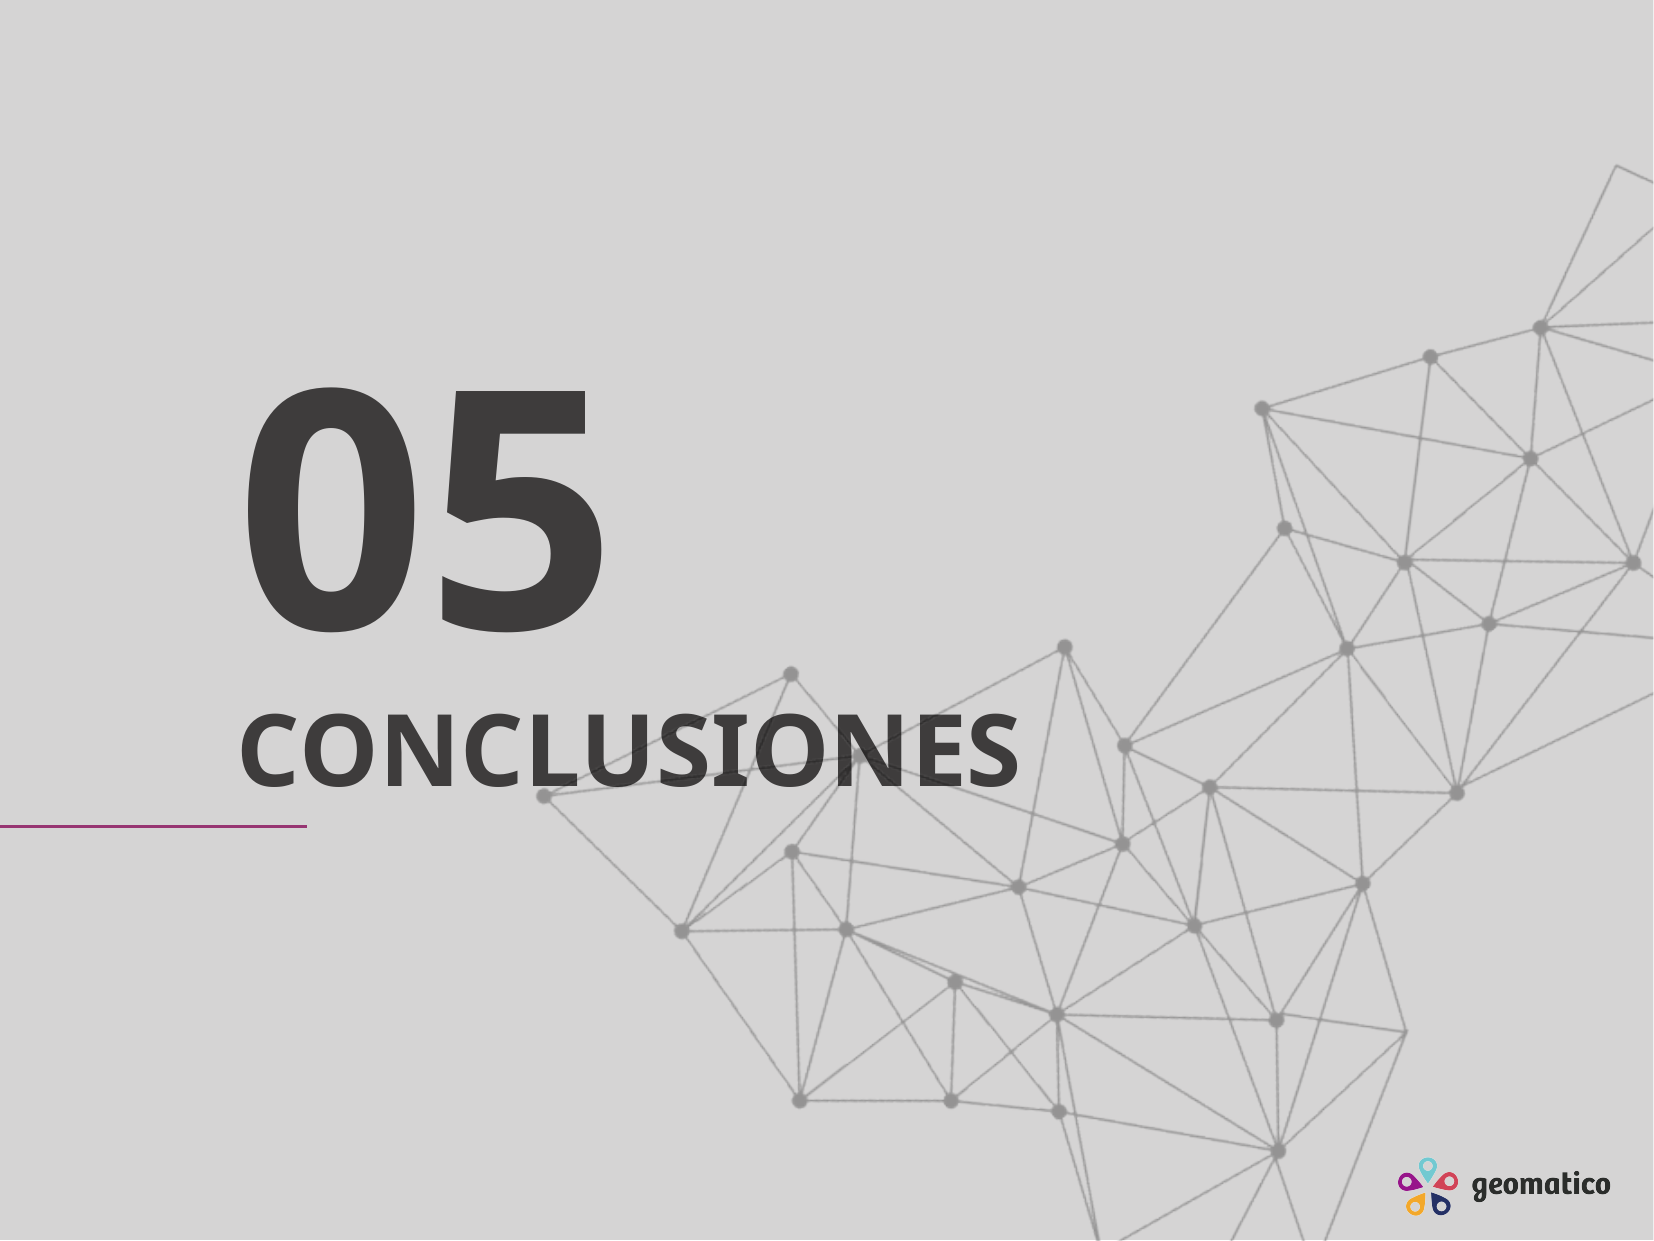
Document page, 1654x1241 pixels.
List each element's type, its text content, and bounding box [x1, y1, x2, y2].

text_box conclusiones [236, 728, 615, 798]
text_box 05 [236, 354, 798, 728]
picture [531, 0, 1654, 1241]
